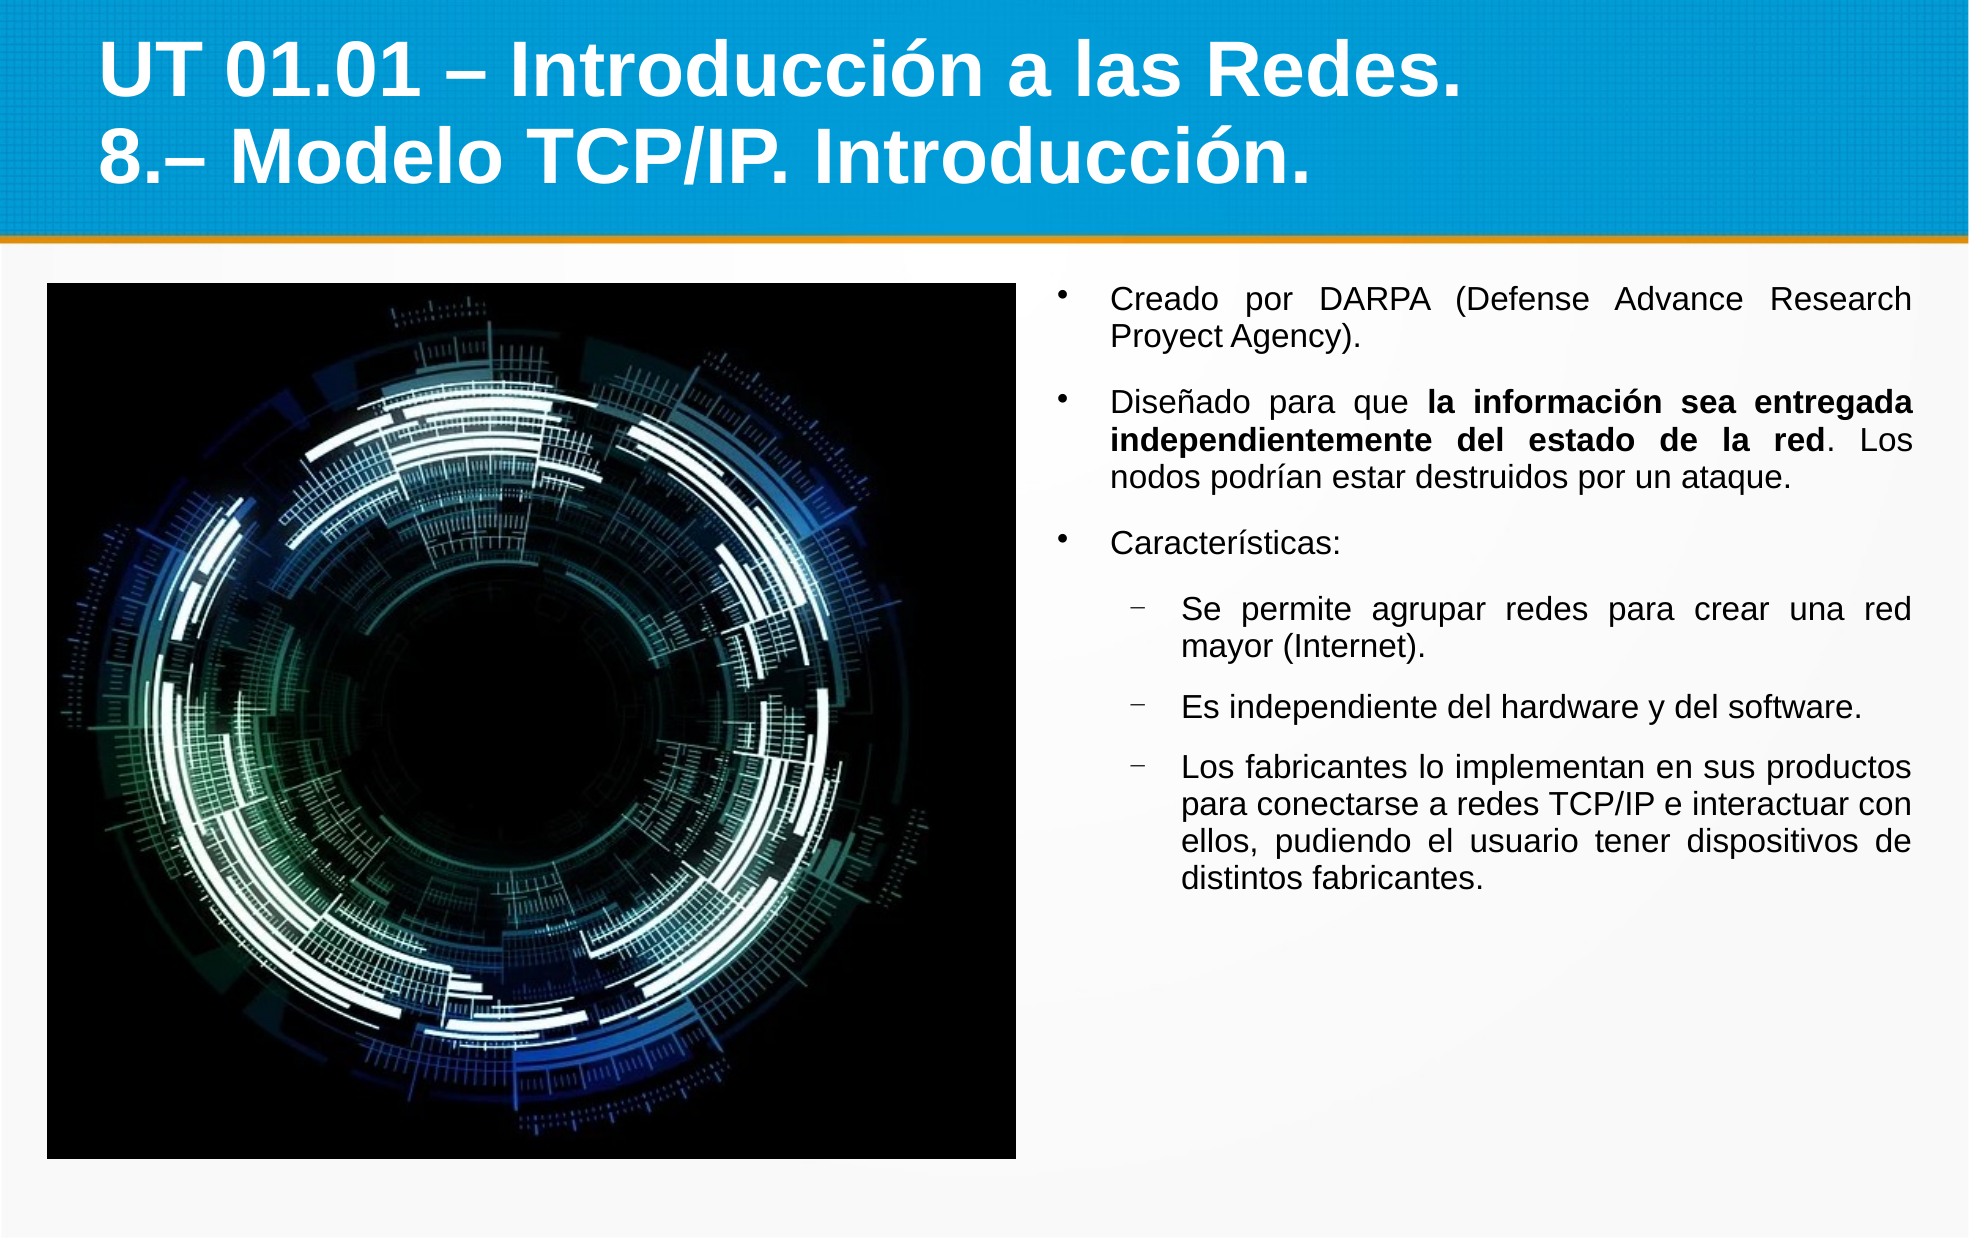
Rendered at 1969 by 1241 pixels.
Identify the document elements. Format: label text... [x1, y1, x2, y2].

list Creado por DARPA (Defense Advance Research Proyect Agency). Diseñado para que la información sea entregada independientemente del estado de la red. Los nodos podrían estar destruidos por un ataque. Características: Se permite agrupar redes para crear una red mayor (Internet). Es independiente del hardware y del software. Los fabricantes lo implementan en sus productos para conectarse a redes TCP/IP e interactuar con ellos, pudiendo el usuario tener dispositivos de distintos fabricantes. [1039, 280, 1914, 1193]
title UT 01.01 – Introducción a las Redes. 8.– Modelo TCP/IP. Introducción. [98, 19, 1870, 201]
picture [0, 233, 1969, 1241]
